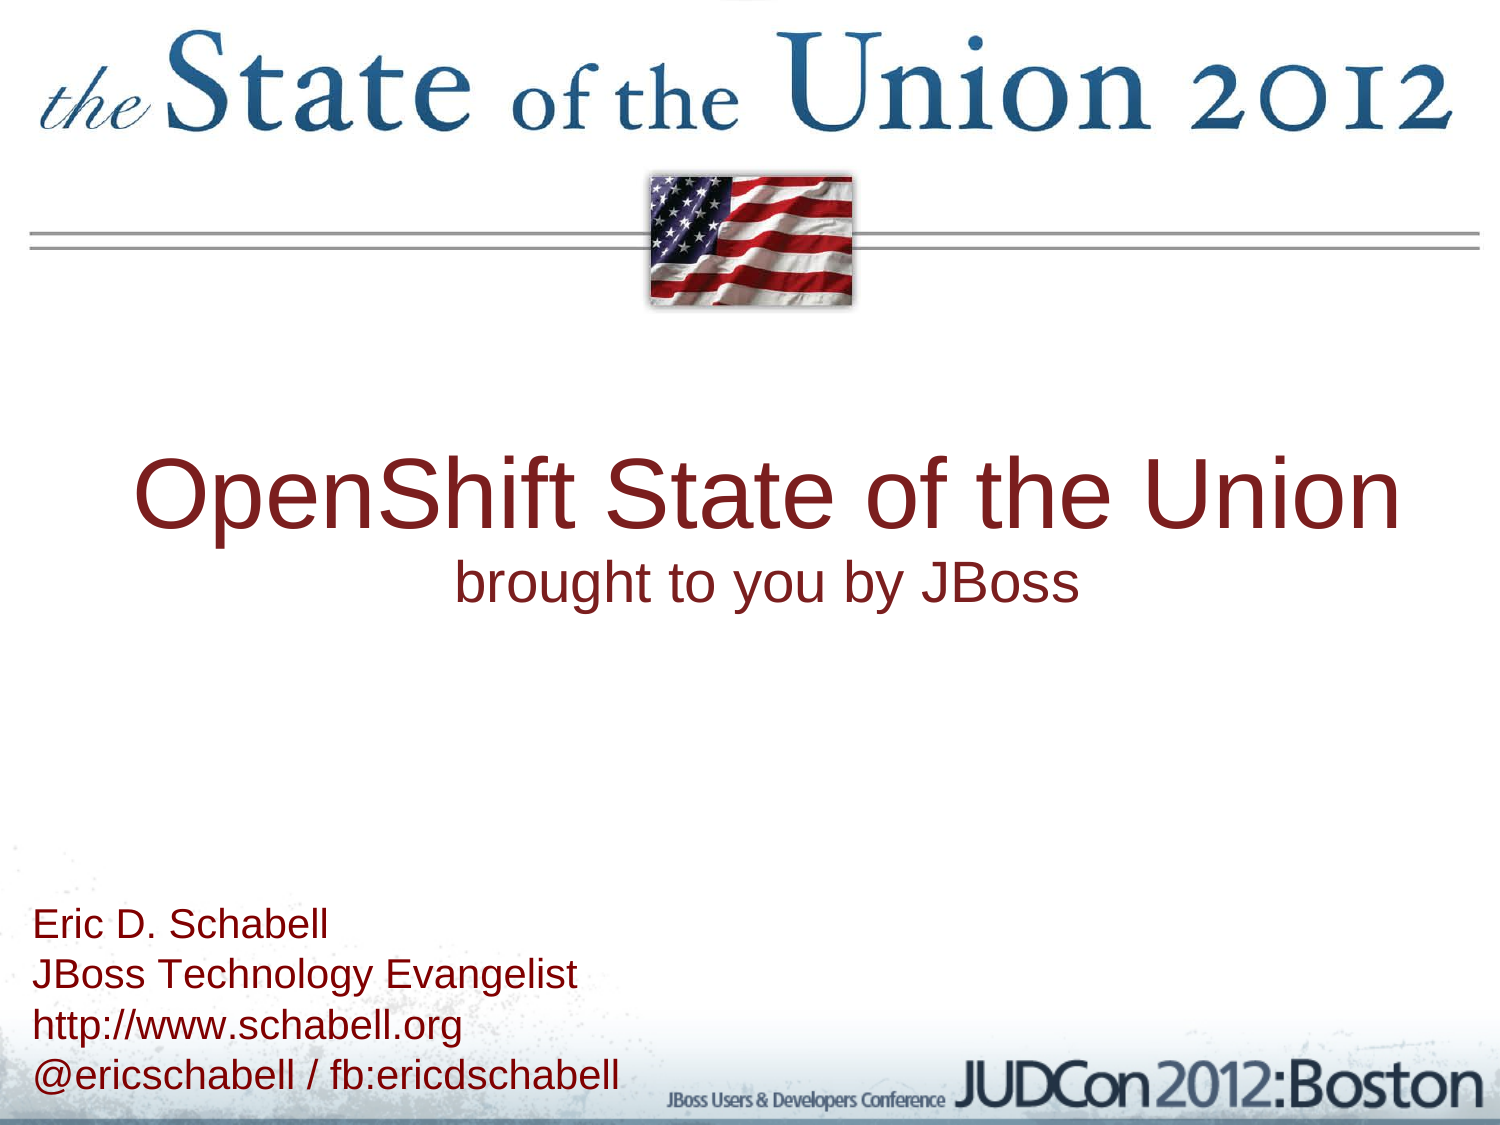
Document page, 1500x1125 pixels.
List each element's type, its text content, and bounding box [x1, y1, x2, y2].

text_box Eric D. Schabell JBoss Technology Evangelist http://www.schabell.org @ericschabell / fb:ericdschabell [17, 889, 843, 1105]
picture [0, 0, 1500, 1125]
text_box OpenShift State of the Union brought to you by JBoss [130, 338, 1406, 989]
